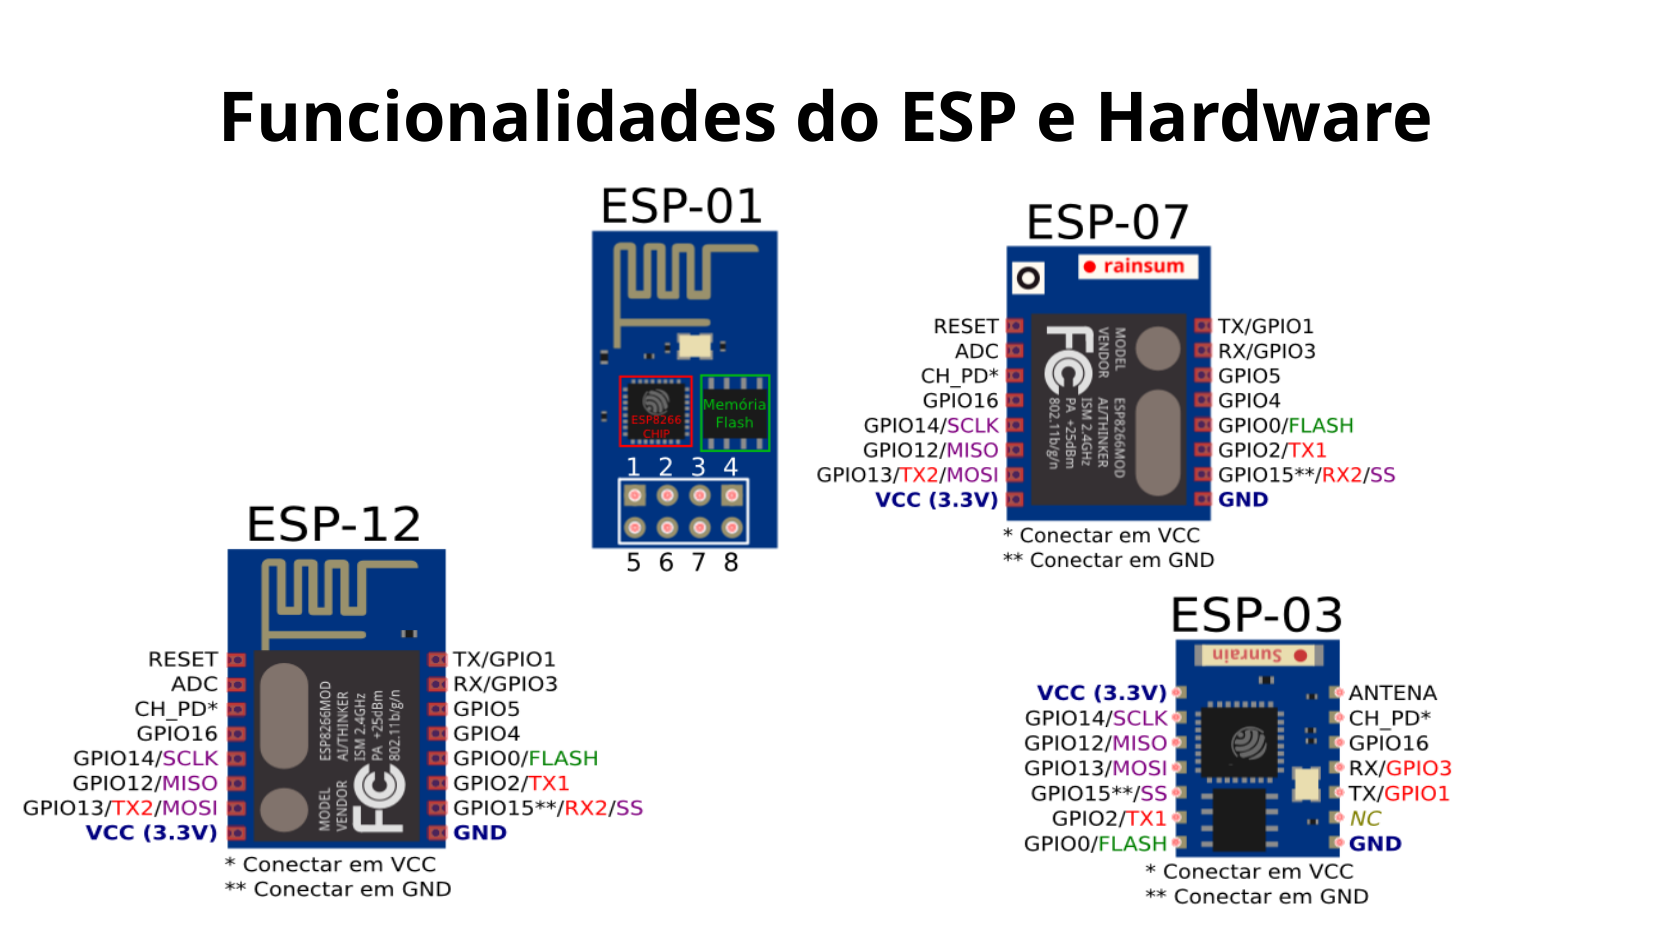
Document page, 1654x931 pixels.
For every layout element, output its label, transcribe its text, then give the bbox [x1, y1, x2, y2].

picture [803, 190, 1406, 580]
title Funcionalidades do ESP e Hardware [82, 37, 1571, 193]
picture [1015, 586, 1460, 913]
picture [11, 177, 792, 910]
